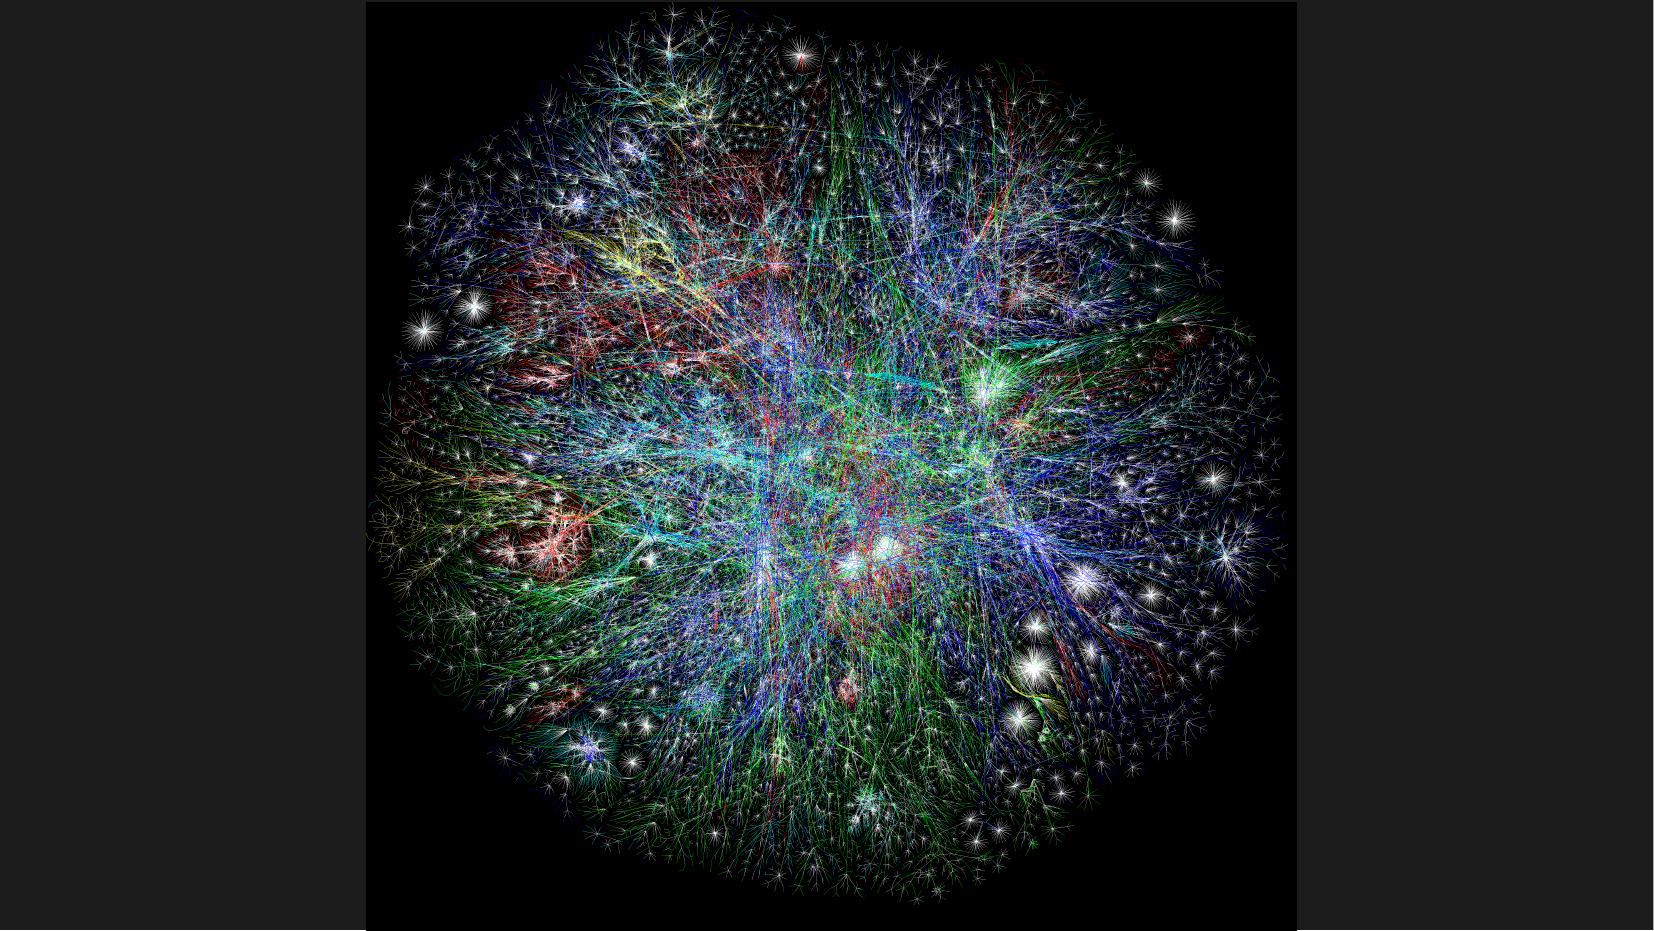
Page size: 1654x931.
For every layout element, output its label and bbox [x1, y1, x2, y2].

picture [366, 2, 1297, 931]
